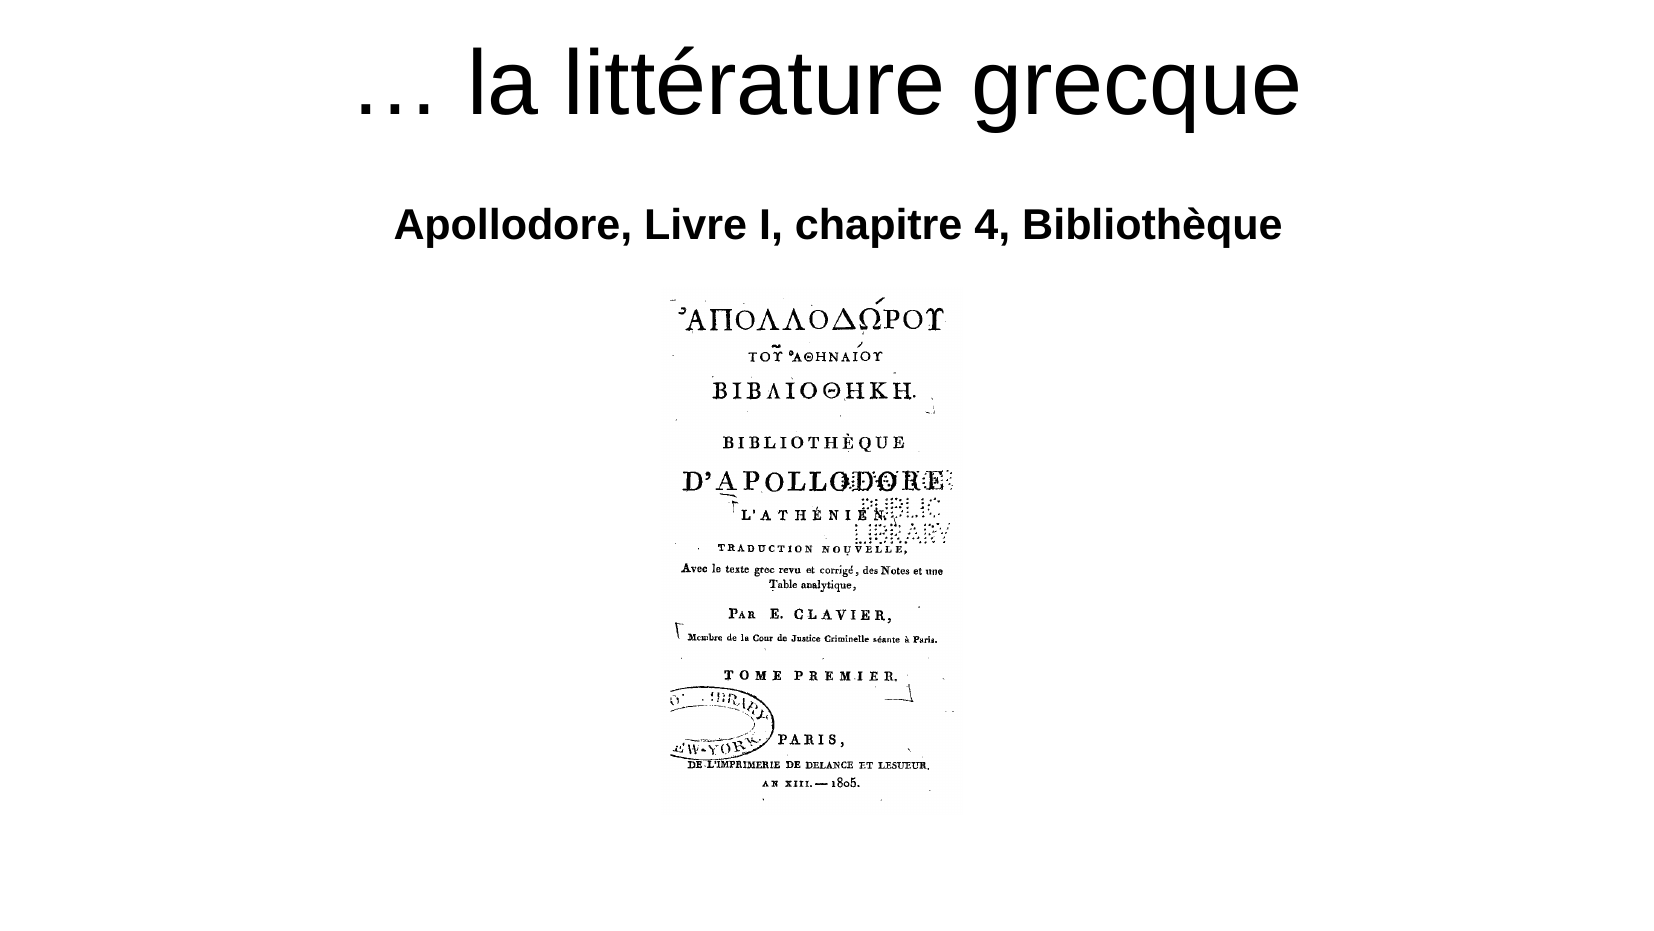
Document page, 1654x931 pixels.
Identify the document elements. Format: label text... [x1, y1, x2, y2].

list Apollodore, Livre I, chapitre 4, Bibliothèque [47, 200, 1560, 815]
title … la littérature grecque [82, 0, 1571, 156]
picture [661, 287, 963, 815]
